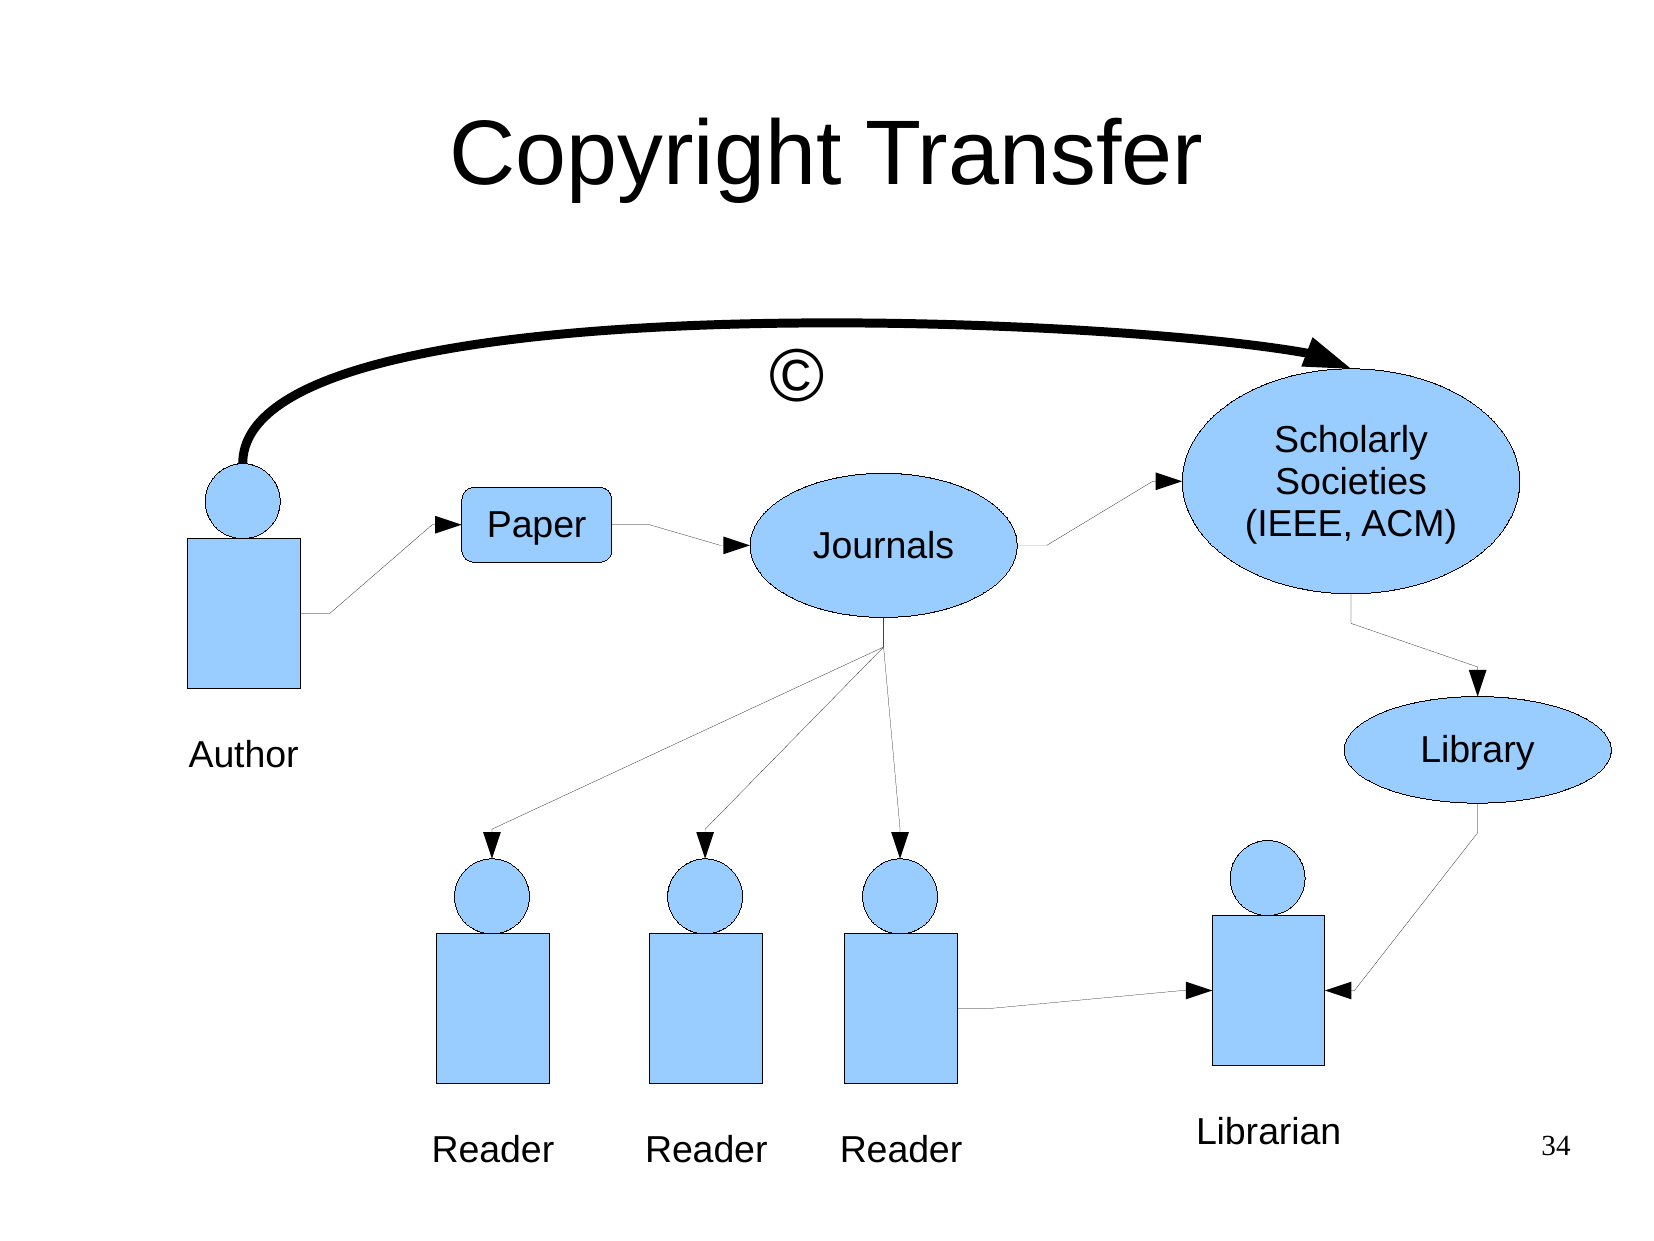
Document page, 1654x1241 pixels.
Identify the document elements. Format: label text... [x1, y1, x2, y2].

text_box [844, 858, 958, 1084]
title Copyright Transfer [82, 49, 1571, 257]
text_box Reader [612, 1121, 800, 1179]
text_box Paper [461, 487, 612, 563]
text_box Library [1344, 696, 1612, 804]
text_box Scholarly Societies (IEEE, ACM) [1182, 368, 1520, 594]
text_box Author [150, 726, 338, 783]
text_box Reader [807, 1121, 995, 1179]
text_box Reader [399, 1121, 587, 1179]
text_box [1212, 840, 1325, 1066]
text_box [436, 858, 550, 1084]
text_box [649, 858, 763, 1084]
text_box Journals [750, 473, 1018, 618]
text_box [187, 463, 301, 689]
text_box Librarian [1174, 1102, 1363, 1160]
